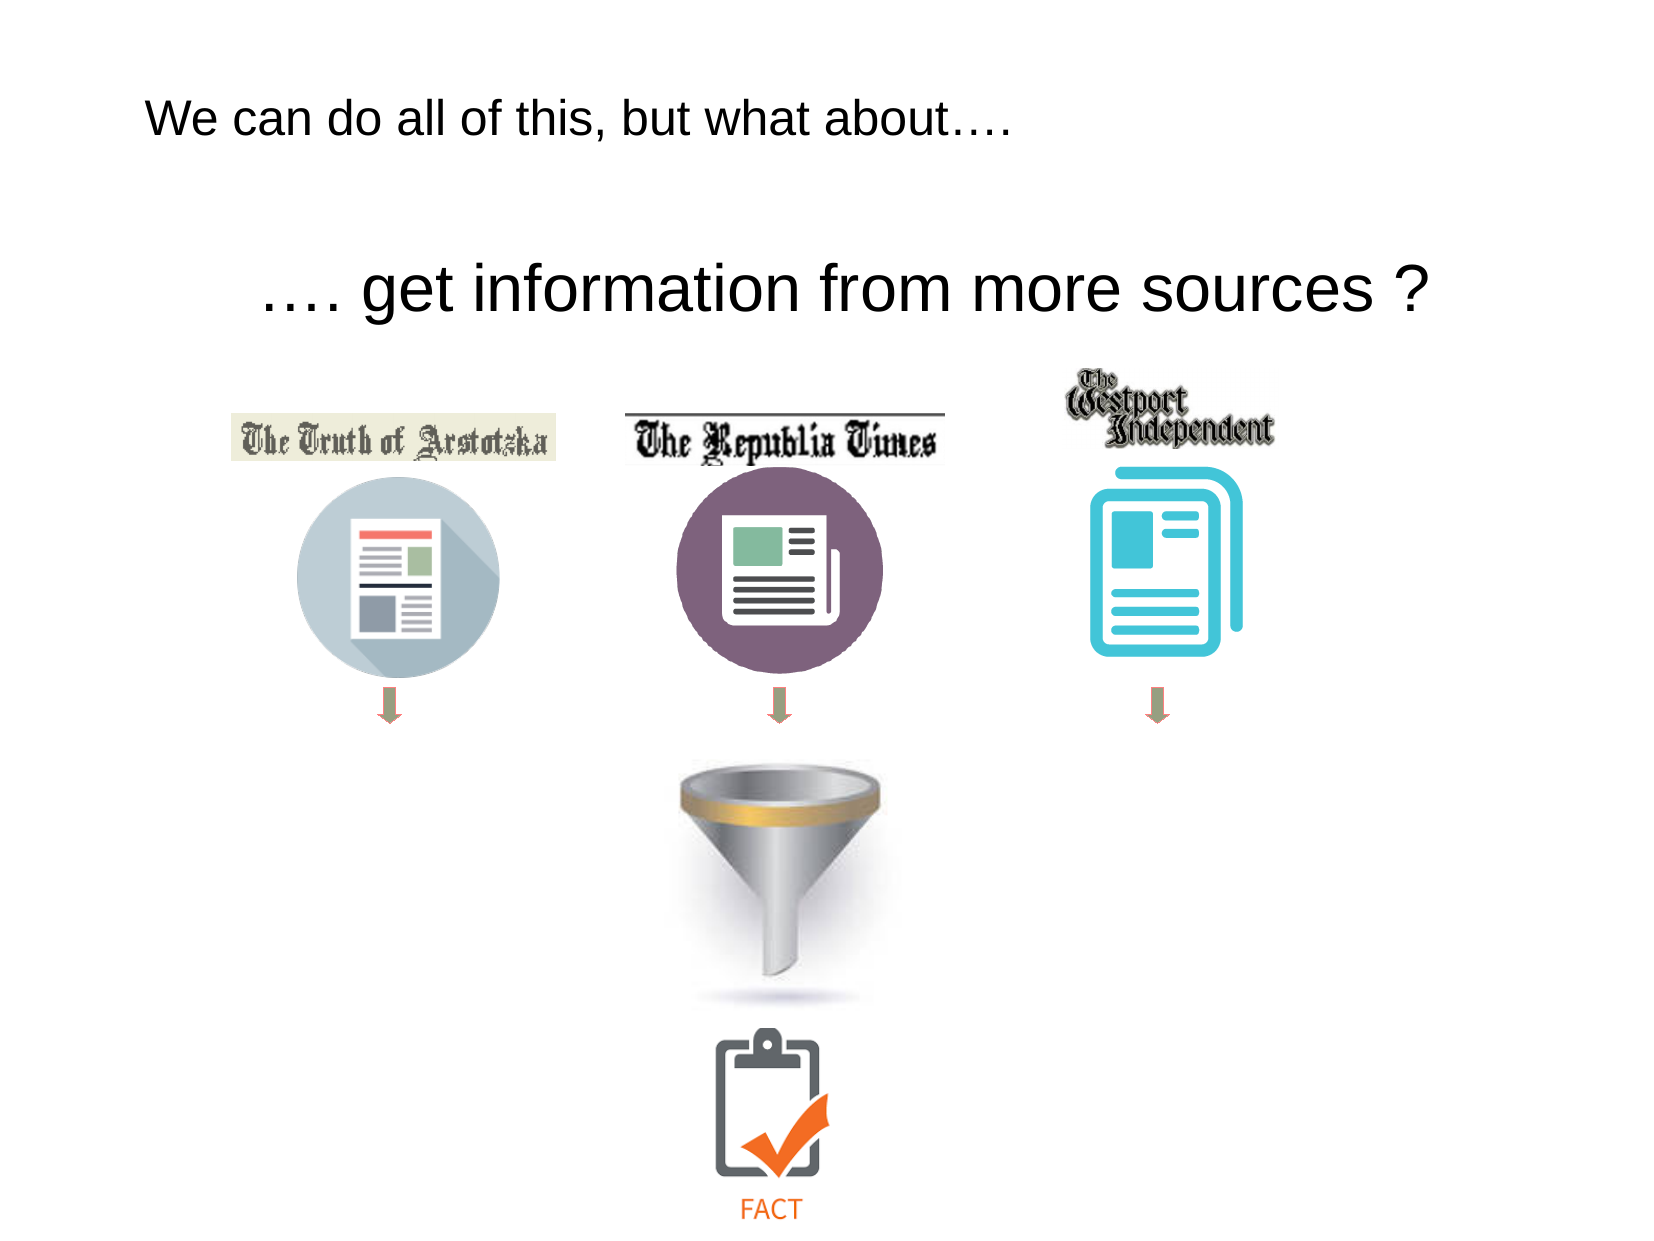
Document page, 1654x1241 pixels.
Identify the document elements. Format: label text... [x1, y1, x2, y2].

picture [231, 413, 556, 461]
subtitle …. get information from more sources ? [106, 159, 1583, 343]
picture [625, 413, 945, 676]
text_box We can do all of this, but what about…. [129, 82, 1029, 154]
picture [295, 475, 500, 680]
text_box [767, 687, 792, 724]
text_box [1145, 687, 1170, 724]
picture [637, 732, 933, 1238]
picture [1062, 368, 1279, 449]
picture [1067, 463, 1264, 660]
text_box [377, 687, 402, 724]
